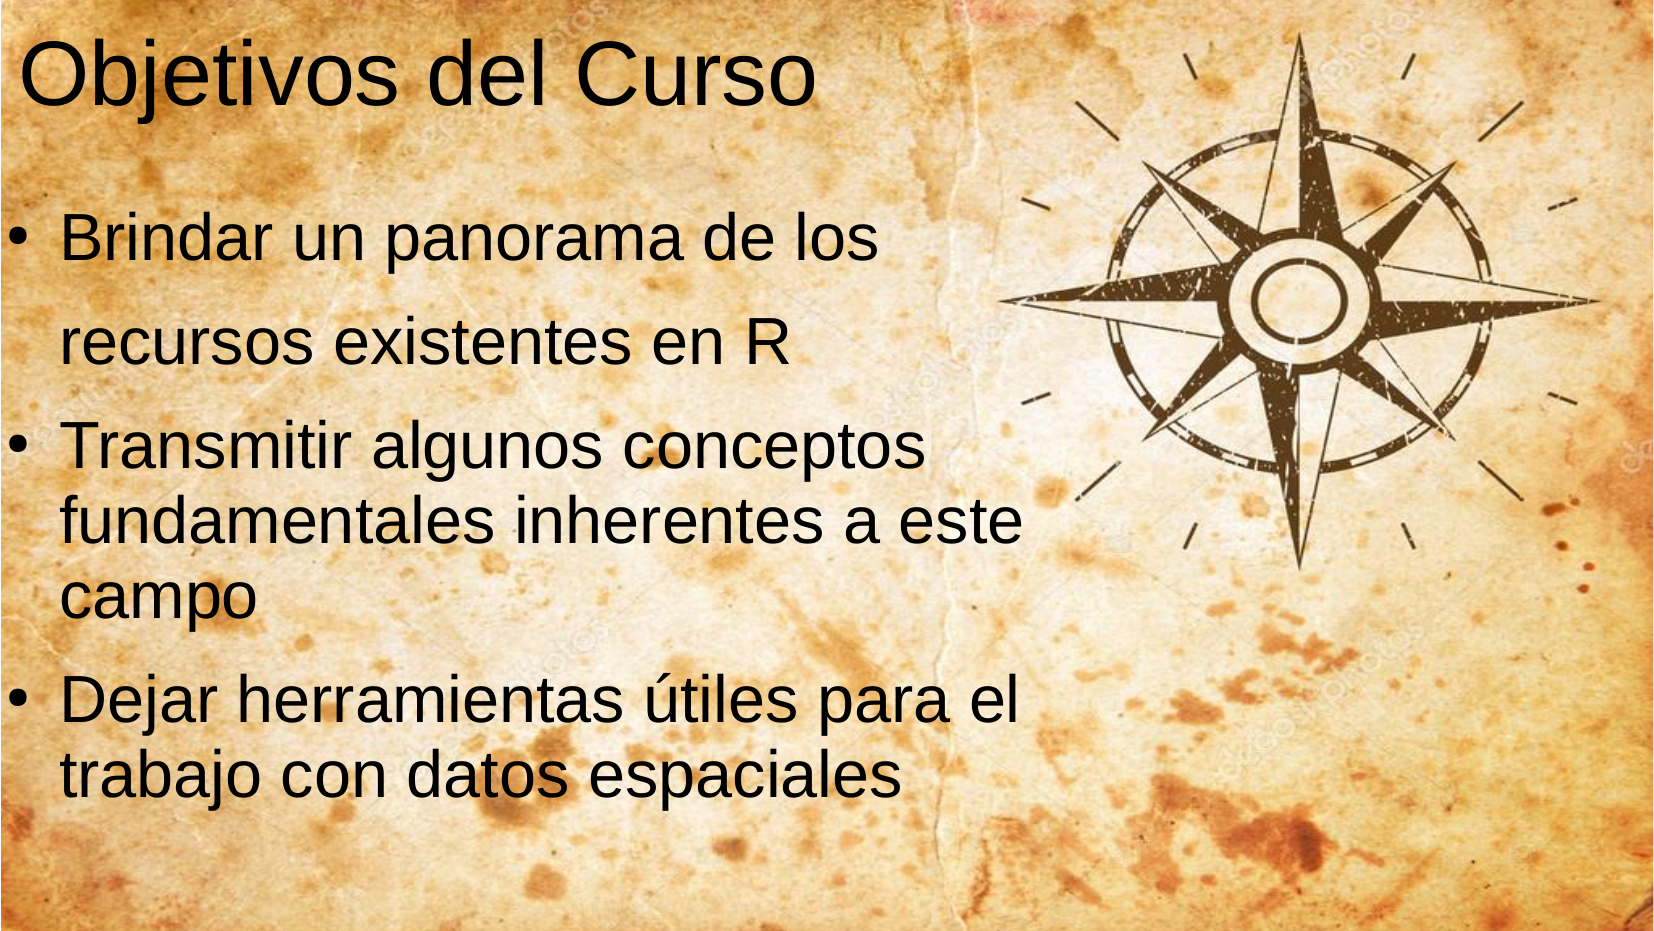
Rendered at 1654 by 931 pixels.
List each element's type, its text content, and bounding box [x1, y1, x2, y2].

picture [1, 0, 1654, 931]
title Objetivos del Curso [0, 0, 1164, 176]
list Brindar un panorama de los recursos existentes en R Transmitir algunos conceptos fundamentales inherentes a este campo Dejar herramientas útiles para el trabajo con datos espaciales [0, 199, 1201, 886]
